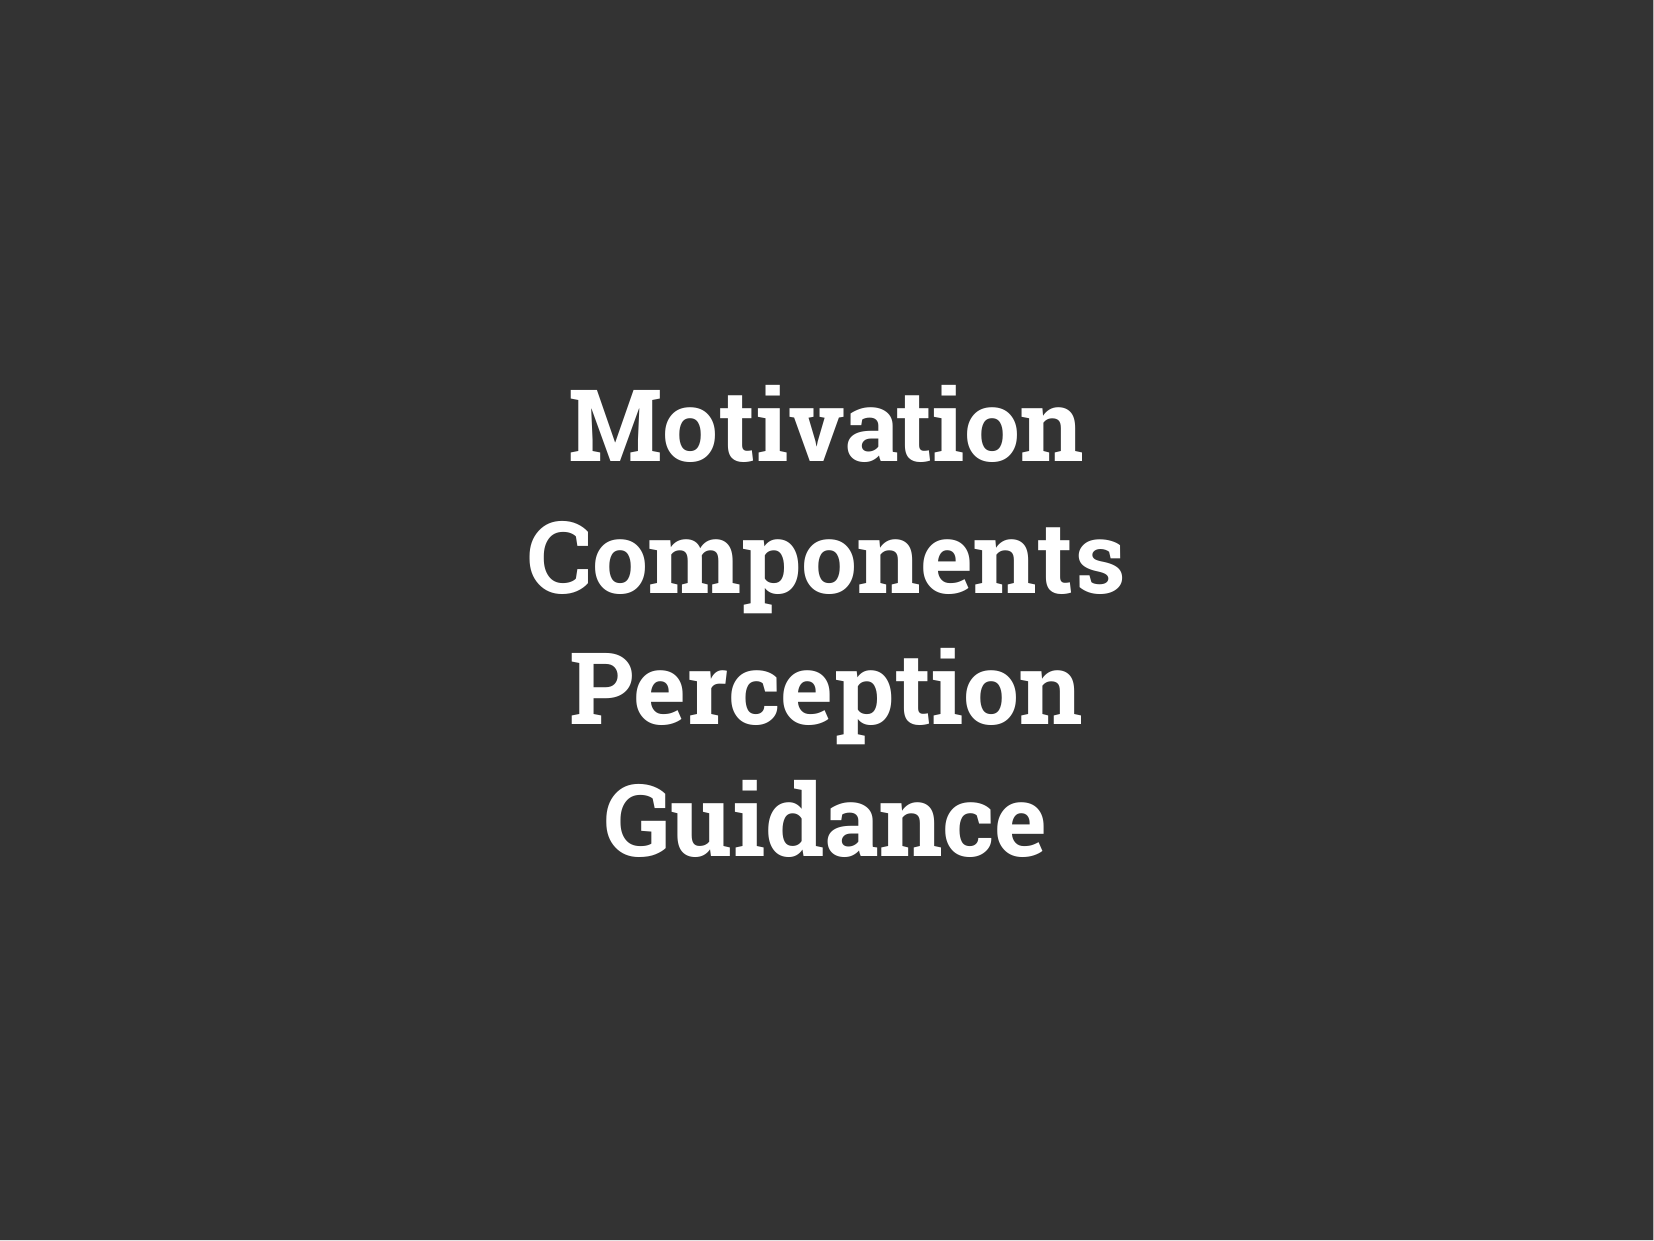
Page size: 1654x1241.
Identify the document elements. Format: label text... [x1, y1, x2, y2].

text_box Motivation Components Perception Guidance [0, 0, 1654, 1241]
